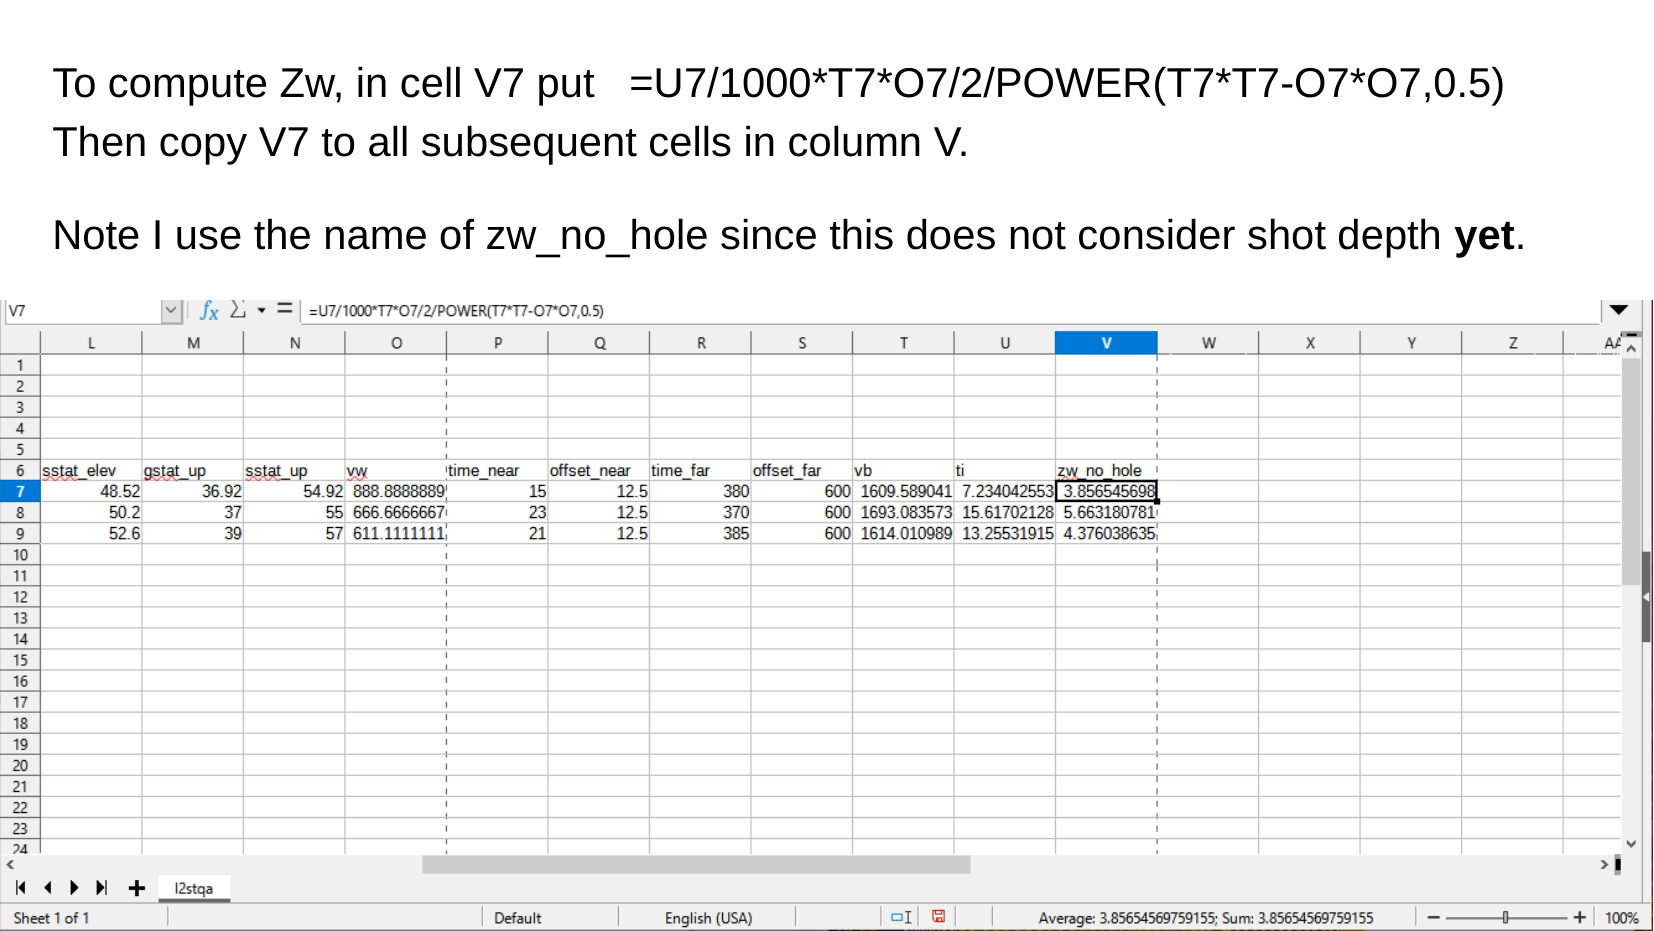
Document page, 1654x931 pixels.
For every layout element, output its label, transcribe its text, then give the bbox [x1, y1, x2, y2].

picture [0, 300, 1653, 931]
text_box To compute Zw, in cell V7 put =U7/1000*T7*O7/2/POWER(T7*T7-O7*O7,0.5) Then copy V7 to all subsequent cells in column V. Note I use the name of zw_no_hole since this does not consider shot depth yet. [37, 0, 1654, 452]
